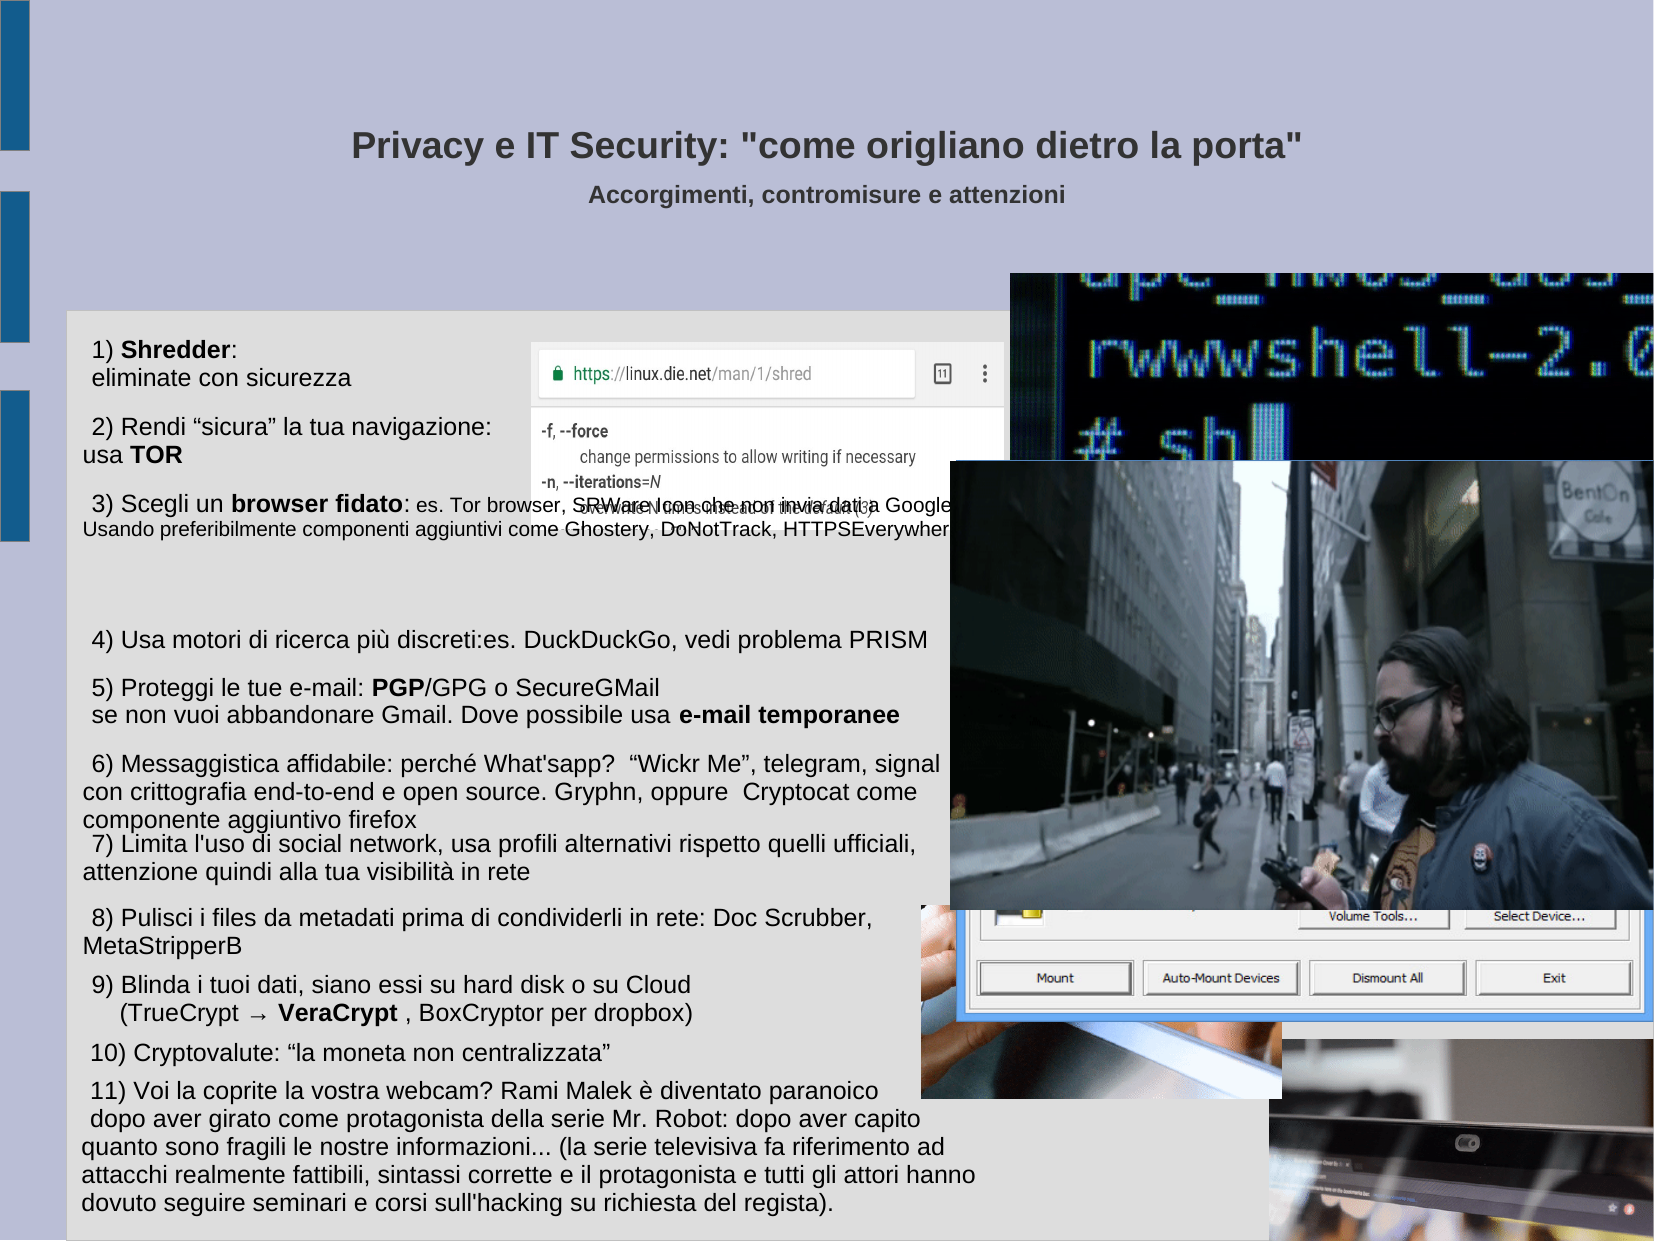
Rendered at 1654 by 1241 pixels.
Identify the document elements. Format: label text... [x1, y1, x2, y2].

text_box 3) Scegli un browser fidato: es. Tor browser, SRWare Icon che non invia dati a Google. Usando preferibilmente componenti aggiuntivi come Ghostery, DoNotTrack, HTTPSEverywhere [82, 489, 950, 625]
text_box 8) Pulisci i files da metadati prima di condividerli in rete: Doc Scrubber, MetaStripperB [82, 903, 950, 961]
text_box 9) Blinda i tuoi dati, siano essi su hard disk o su Cloud (TrueCrypt → VeraCrypt , BoxCryptor per dropbox) [82, 970, 921, 1028]
title Privacy e IT Security: "come origliano dietro la porta" [121, 91, 1534, 201]
text_box 4) Usa motori di ricerca più discreti:es. DuckDuckGo, vedi problema PRISM [82, 625, 950, 673]
title Accorgimenti, contromisure e attenzioni [121, 201, 1534, 299]
text_box 11) Voi la coprite la vostra webcam? Rami Malek è diventato paranoico dopo aver girato come protagonista della serie Mr. Robot: dopo aver capito quanto sono fragili le nostre informazioni... (la serie televisiva fa riferimento ad attacchi realmente fattibili, sintassi corrette e il protagonista e tutti gli attori hanno dovuto seguire seminari e corsi sull'hacking su richiesta del regista). [81, 1077, 1003, 1218]
picture [531, 273, 1654, 1241]
text_box 10) Cryptovalute: “la moneta non centralizzata” [81, 1039, 921, 1077]
text_box 1) Shredder: eliminate con sicurezza [82, 336, 497, 412]
text_box 2) Rendi “sicura” la tua navigazione: usa TOR [82, 412, 497, 489]
text_box 6) Messaggistica affidabile: perché What'sapp? “Wickr Me”, telegram, signal con crittografia end-to-end e open source. Gryphn, oppure Cryptocat come componente aggiuntivo firefox [82, 750, 950, 829]
text_box 7) Limita l'uso di social network, usa profili alternativi rispetto quelli ufficiali, attenzione quindi alla tua visibilità in rete [82, 829, 950, 886]
text_box 5) Proteggi le tue e-mail: PGP/GPG o SecureGMail se non vuoi abbandonare Gmail. Dove possibile usa e-mail temporanee [82, 673, 950, 731]
